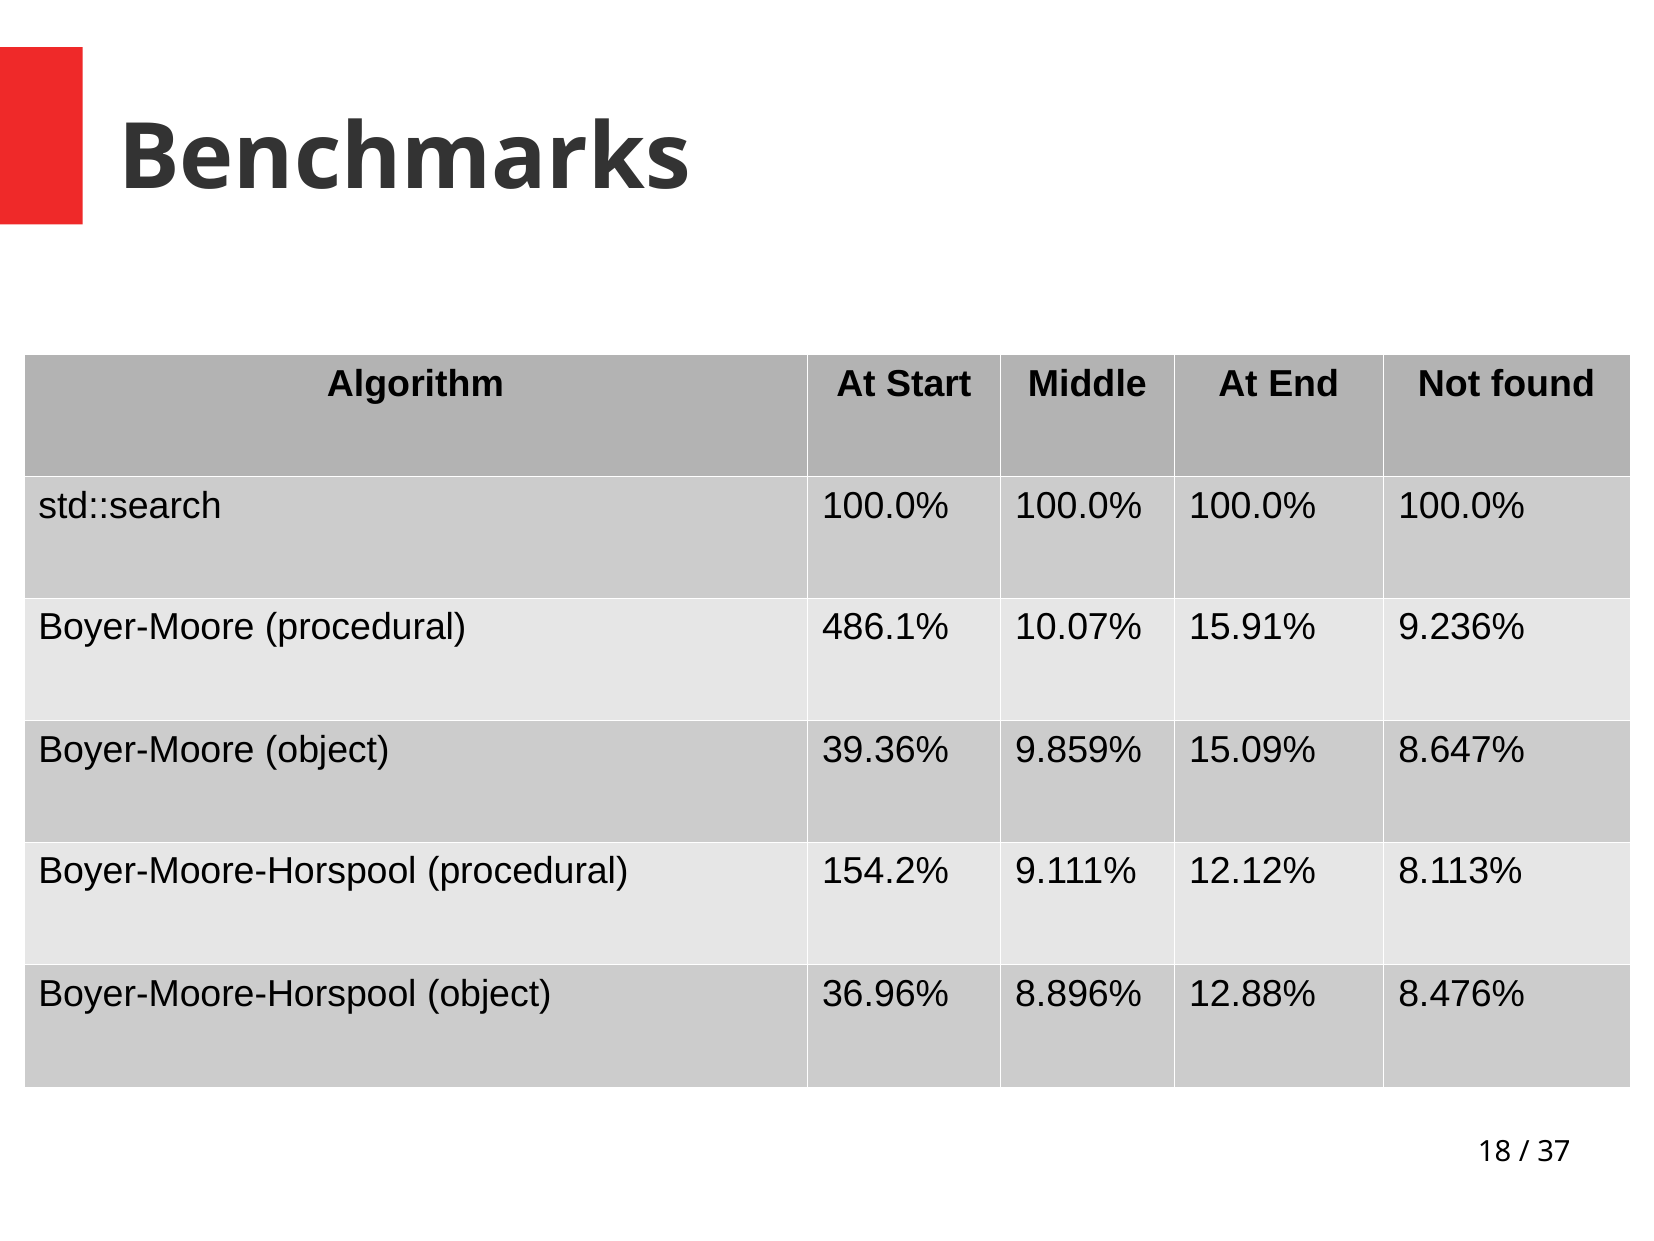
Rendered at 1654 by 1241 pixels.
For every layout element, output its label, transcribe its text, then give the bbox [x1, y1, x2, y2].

table_cell Boyer-Moore-Horspool (object) [25, 965, 807, 1087]
table_cell 100.0% [1001, 477, 1174, 598]
table_cell 12.12% [1175, 843, 1383, 964]
table_cell std::search [25, 477, 807, 598]
table_cell Boyer-Moore (procedural) [25, 599, 807, 720]
table_cell 8.647% [1384, 721, 1630, 842]
table_header At Start [808, 355, 1000, 476]
table_cell 10.07% [1001, 599, 1174, 720]
table_header At End [1175, 355, 1383, 476]
table_cell 8.896% [1001, 965, 1174, 1087]
table_cell 39.36% [808, 721, 1000, 842]
table_cell 8.113% [1384, 843, 1630, 964]
table_cell 9.859% [1001, 721, 1174, 842]
table_cell 100.0% [1175, 477, 1383, 598]
table_cell 15.91% [1175, 599, 1383, 720]
table_header Algorithm [25, 355, 807, 476]
table_cell 15.09% [1175, 721, 1383, 842]
table_cell Boyer-Moore-Horspool (procedural) [25, 843, 807, 964]
table_cell 9.111% [1001, 843, 1174, 964]
table_cell 8.476% [1384, 965, 1630, 1087]
table_header Not found [1384, 355, 1630, 476]
table_cell 100.0% [808, 477, 1000, 598]
title Benchmarks [118, 28, 1571, 278]
table_cell 9.236% [1384, 599, 1630, 720]
table_cell 36.96% [808, 965, 1000, 1087]
table_cell 100.0% [1384, 477, 1630, 598]
table_cell 12.88% [1175, 965, 1383, 1087]
table_cell 154.2% [808, 843, 1000, 964]
table_cell 486.1% [808, 599, 1000, 720]
table_header Middle [1001, 355, 1174, 476]
table_cell Boyer-Moore (object) [25, 721, 807, 842]
